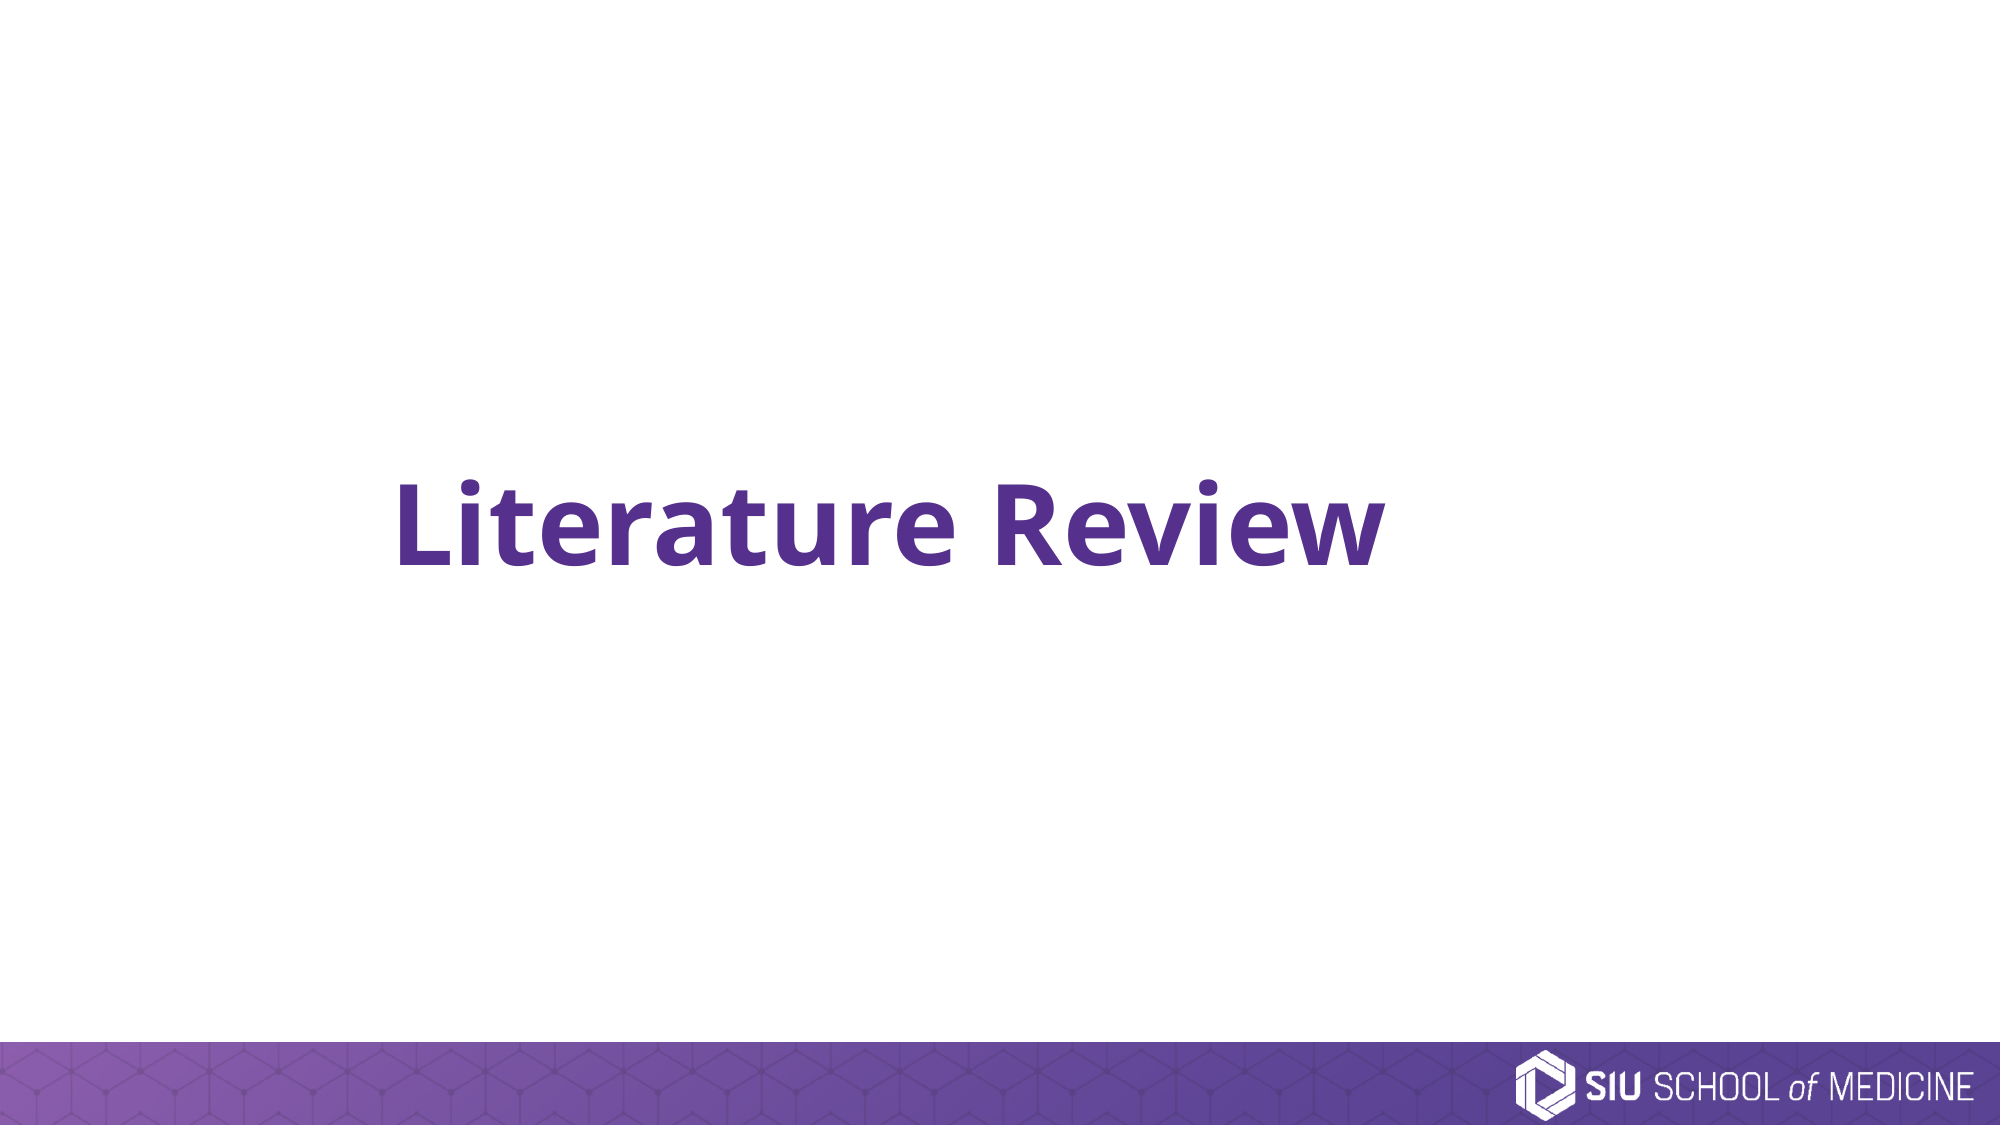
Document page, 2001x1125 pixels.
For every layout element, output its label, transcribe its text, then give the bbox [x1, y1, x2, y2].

picture [0, 1042, 2000, 1125]
title Literature Review [375, 420, 1576, 638]
